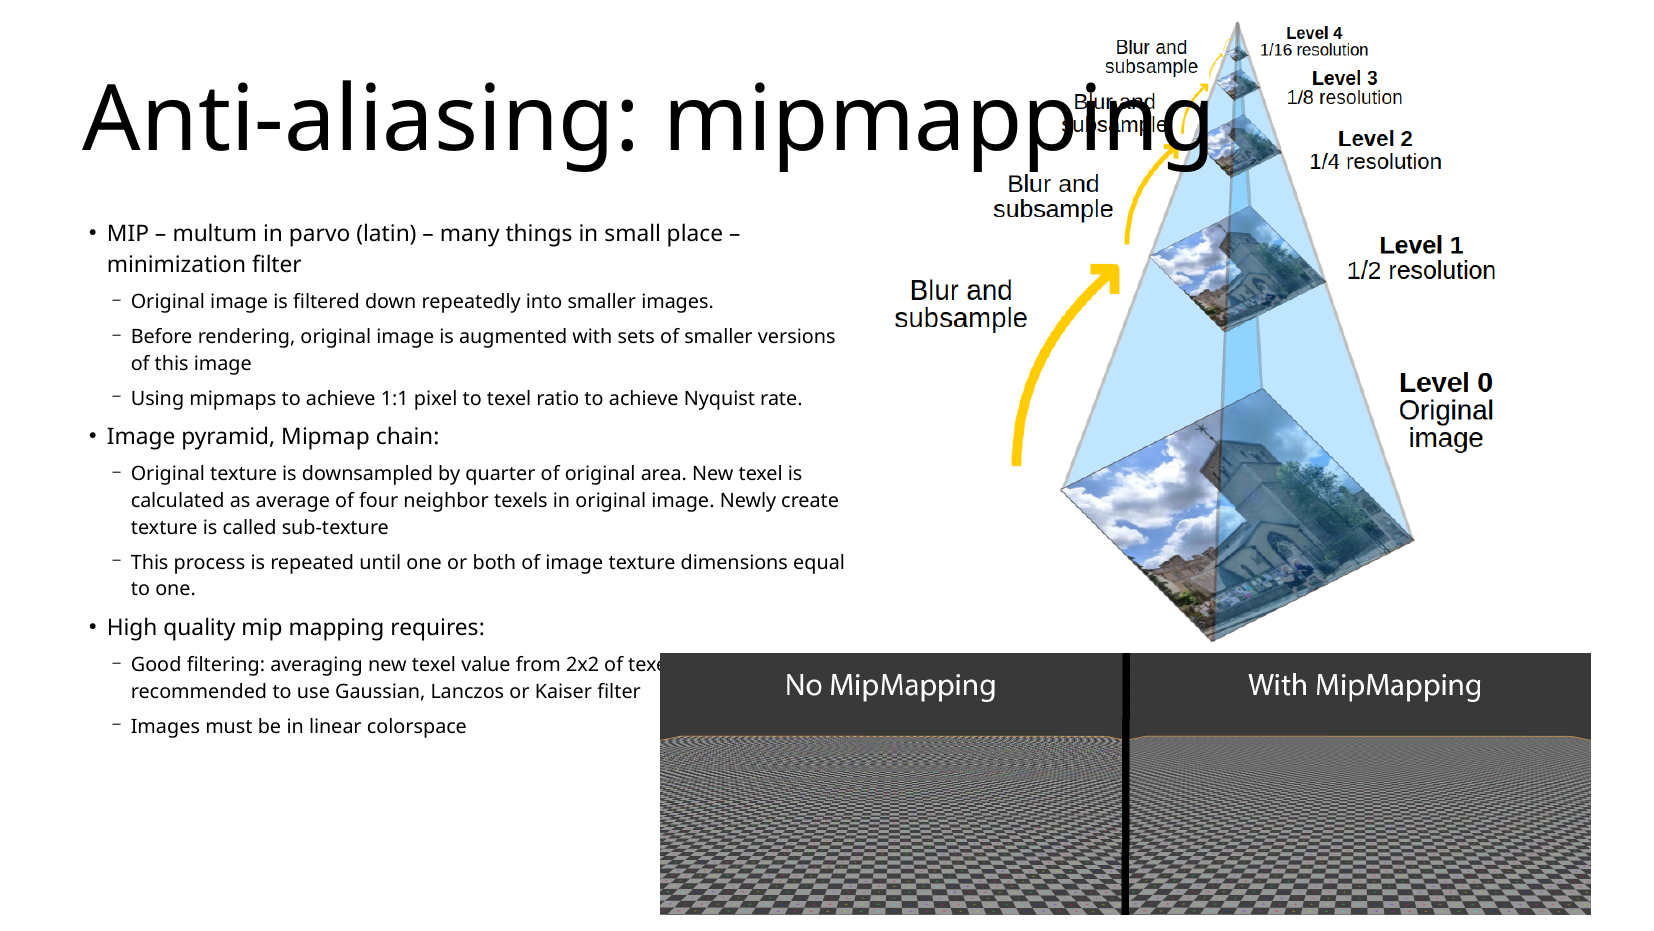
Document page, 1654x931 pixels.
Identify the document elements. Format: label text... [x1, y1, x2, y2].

picture [660, 14, 1627, 916]
title Anti-aliasing: mipmapping [82, 37, 1571, 193]
list MIP – multum in parvo (latin) – many things in small place – minimization filter Original image is filtered down repeatedly into smaller images. Before rendering, original image is augmented with sets of smaller versions of this image Using mipmaps to achieve 1:1 pixel to texel ratio to achieve Nyquist rate. Image pyramid, Mipmap chain: Original texture is downsampled by quarter of original area. New texel is calculated as average of four neighbor texels in original image. Newly create texture is called sub-texture This process is repeated until one or both of image texture dimensions equal to one. High quality mip mapping requires: Good filtering: averaging new texel value from 2x2 of texels it is recommended to use Gaussian, Lanczos or Kaiser filter Images must be in linear colorspace [82, 217, 856, 751]
